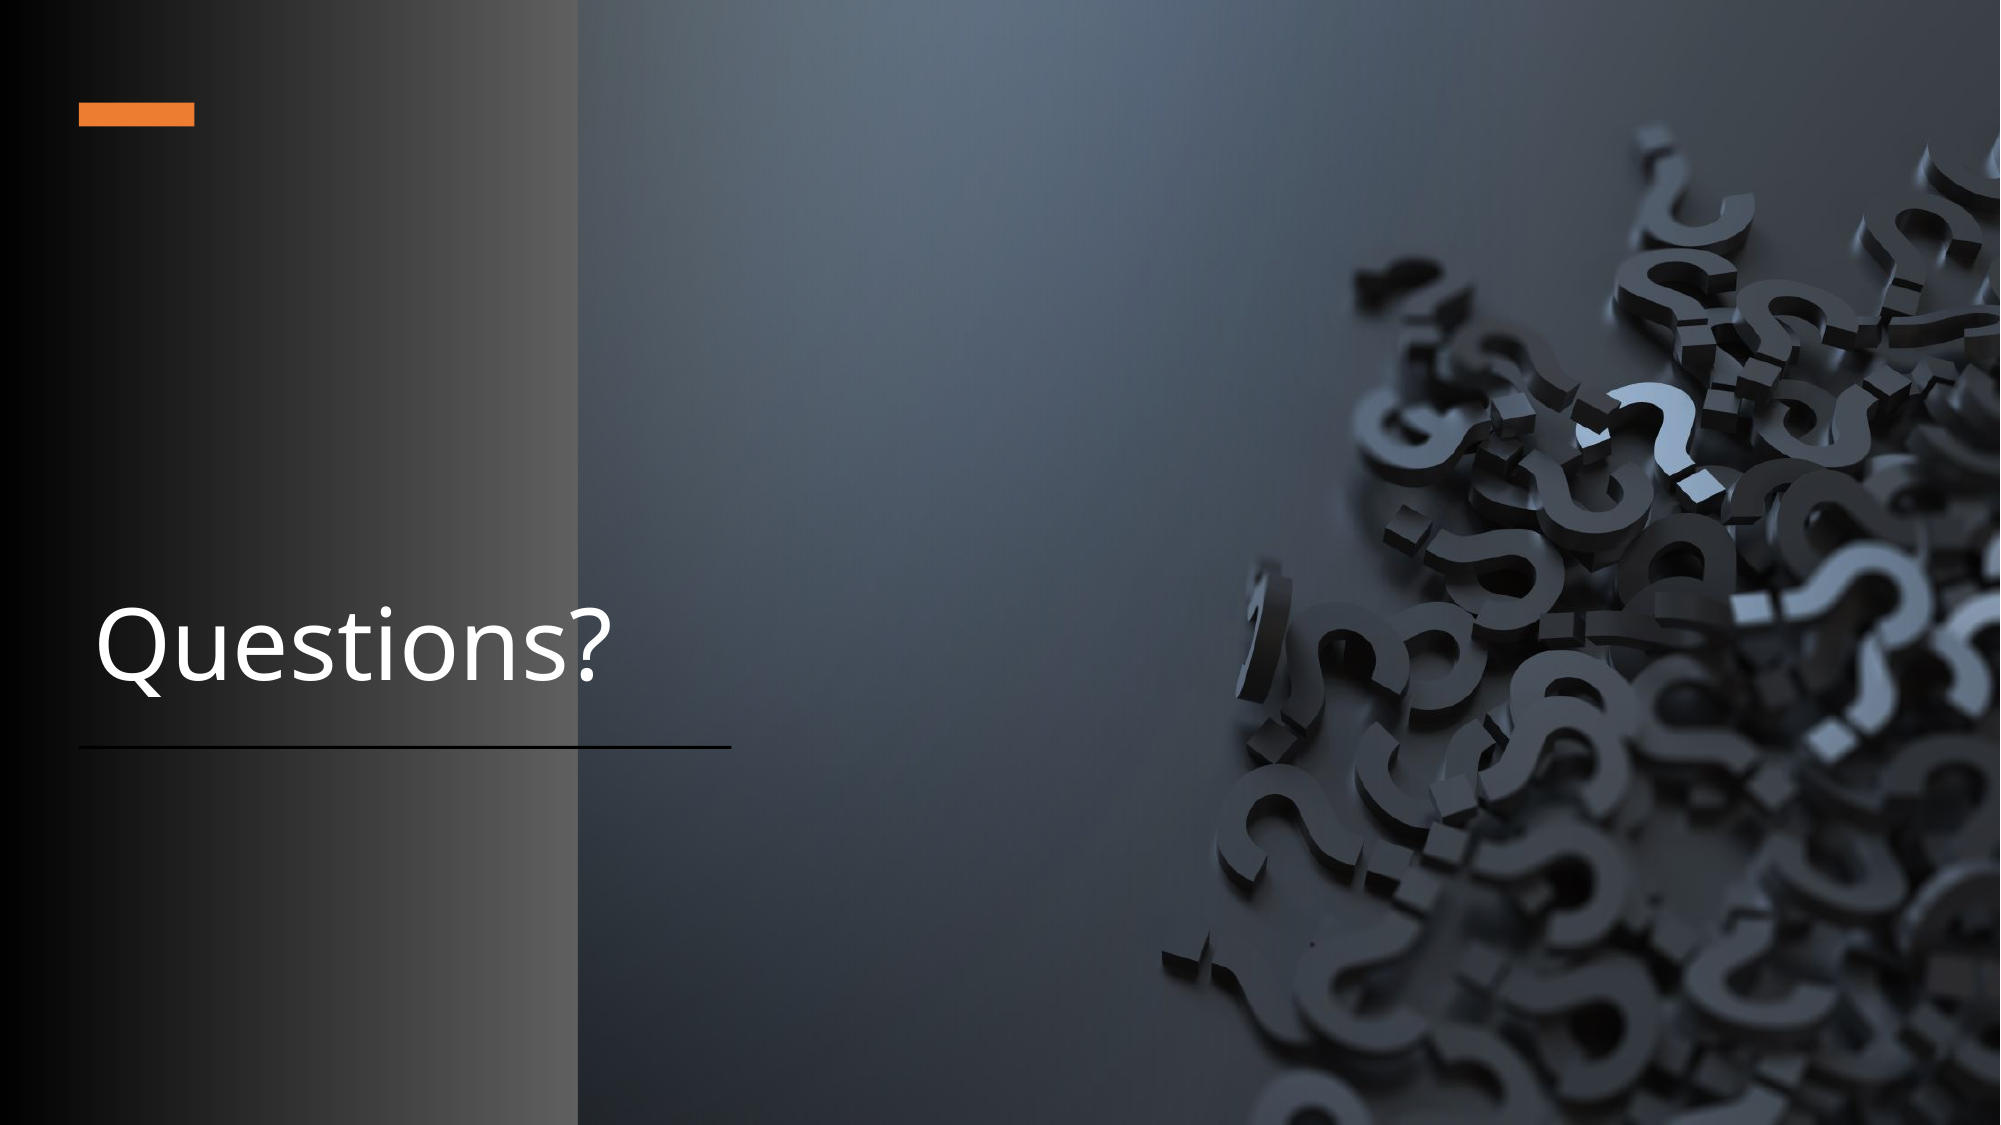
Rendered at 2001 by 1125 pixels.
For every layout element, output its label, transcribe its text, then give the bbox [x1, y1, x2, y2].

text_box [0, 0, 1532, 1125]
picture [1532, 0, 2000, 1125]
title Questions? [78, 184, 739, 710]
